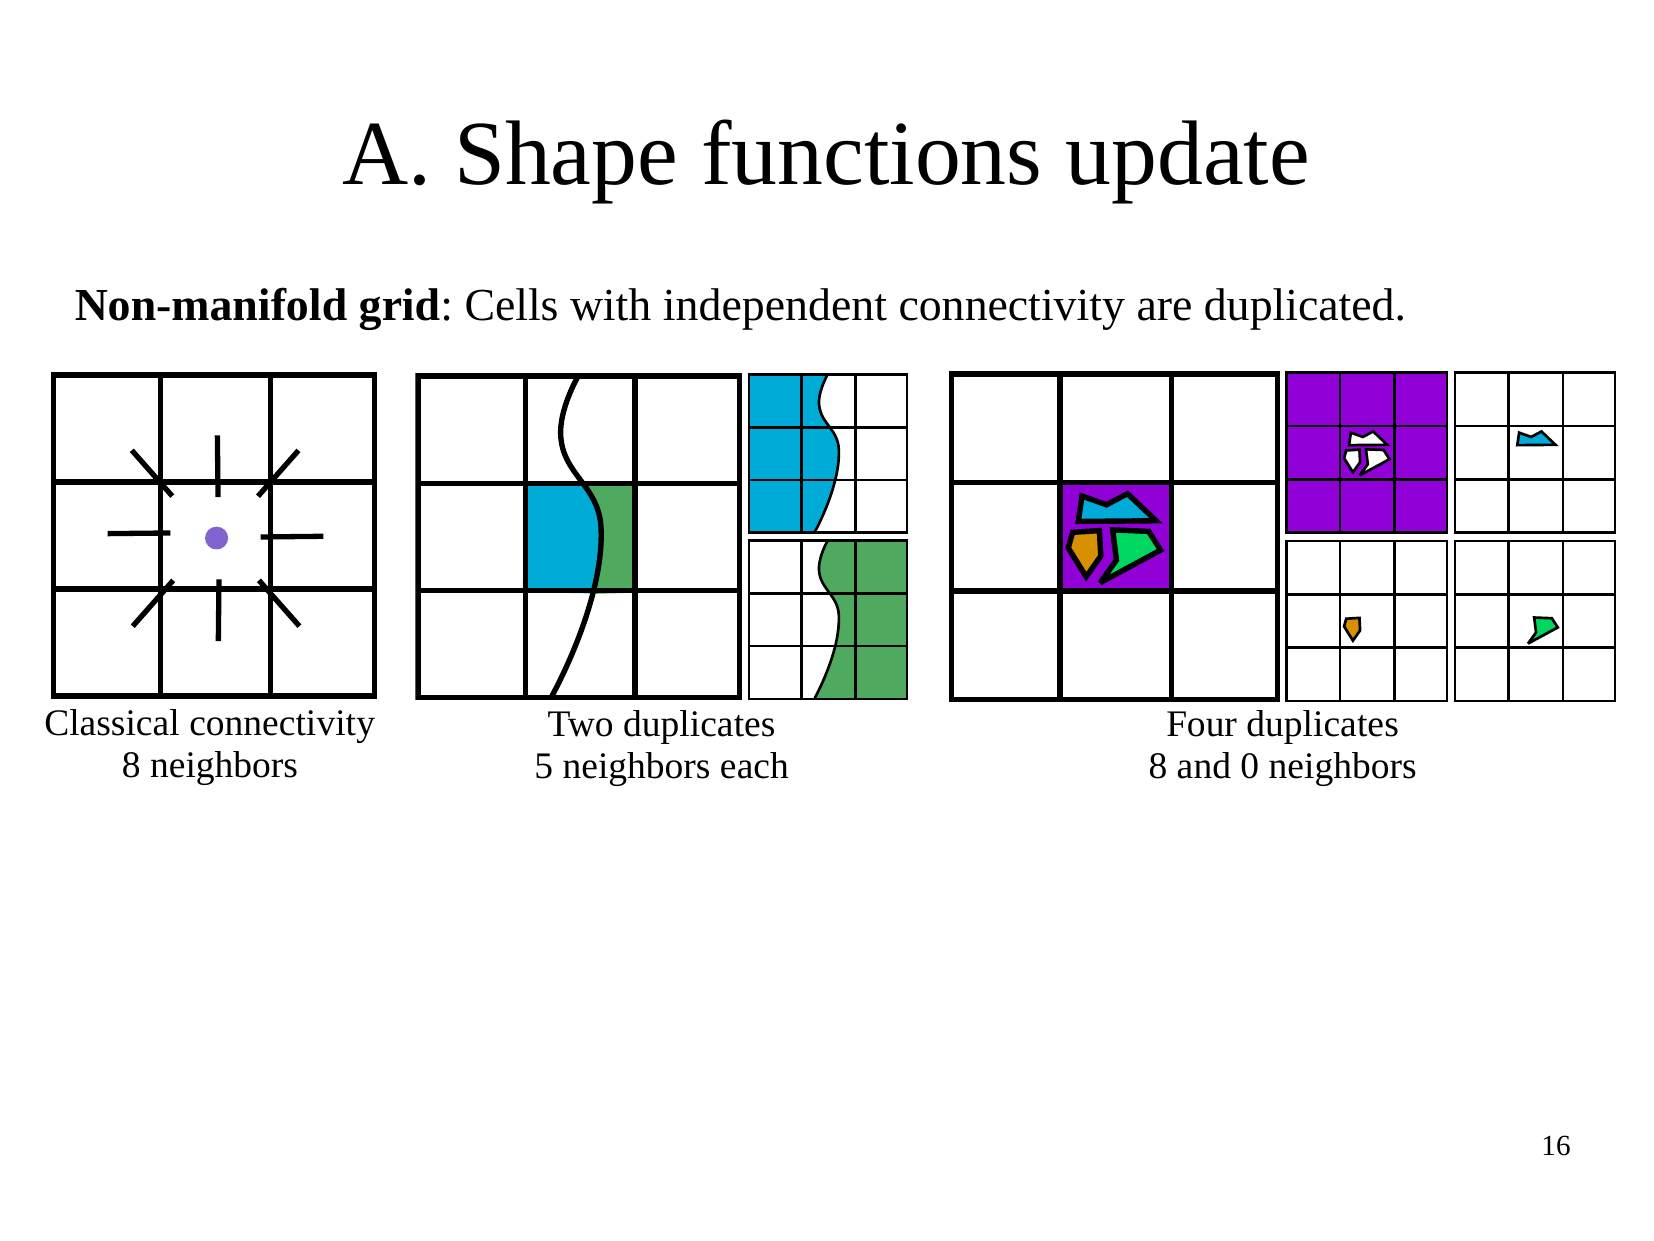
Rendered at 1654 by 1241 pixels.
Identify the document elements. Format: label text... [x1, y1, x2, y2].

picture [51, 372, 378, 694]
text_box Four duplicates 8 and 0 neighbors [1133, 695, 1432, 795]
title A. Shape functions update [82, 49, 1571, 257]
picture [948, 371, 1617, 703]
picture [415, 373, 909, 701]
text_box Non-manifold grid: Cells with independent connectivity are duplicated. [60, 272, 1614, 339]
text_box Classical connectivity 8 neighbors [29, 694, 399, 794]
text_box Two duplicates 5 neighbors each [519, 695, 805, 795]
